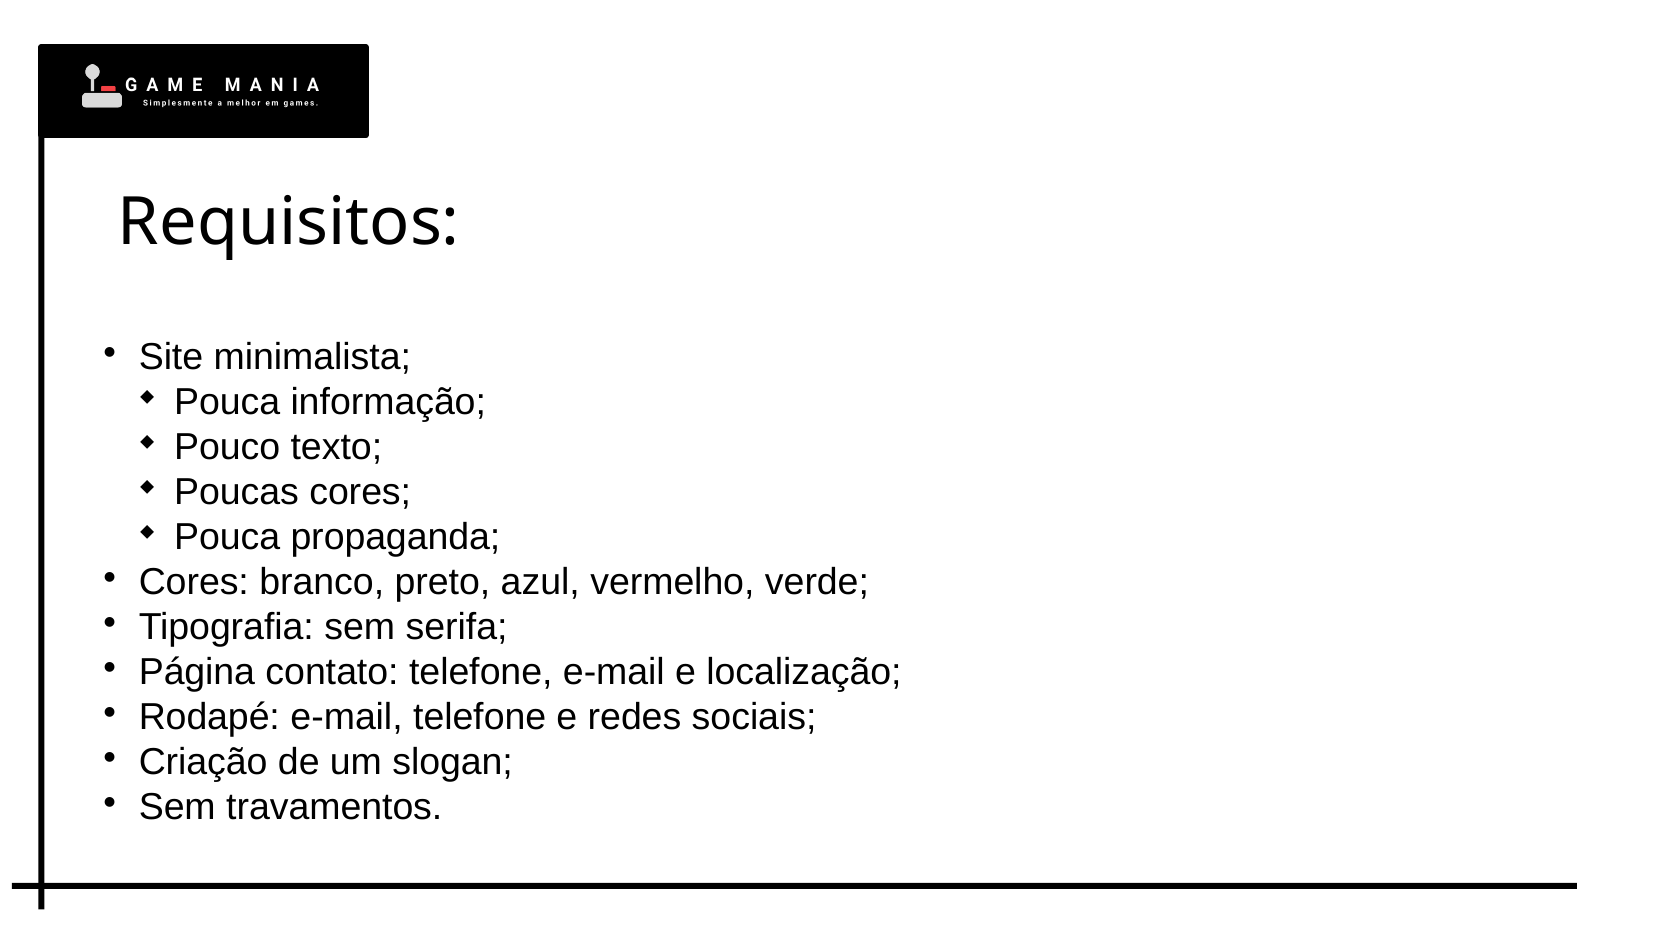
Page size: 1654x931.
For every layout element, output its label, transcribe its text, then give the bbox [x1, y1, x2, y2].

title Requisitos: [106, 137, 473, 298]
text_box Site minimalista; Pouca informação; Pouco texto; Poucas cores; Pouca propaganda; Cores: branco, preto, azul, vermelho, verde; Tipografia: sem serifa; Página contato: telefone, e-mail e localização; Rodapé: e-mail, telefone e redes sociais; Criação de um slogan; Sem travamentos. [88, 324, 974, 802]
text_box [41, 47, 366, 136]
picture [82, 64, 319, 108]
